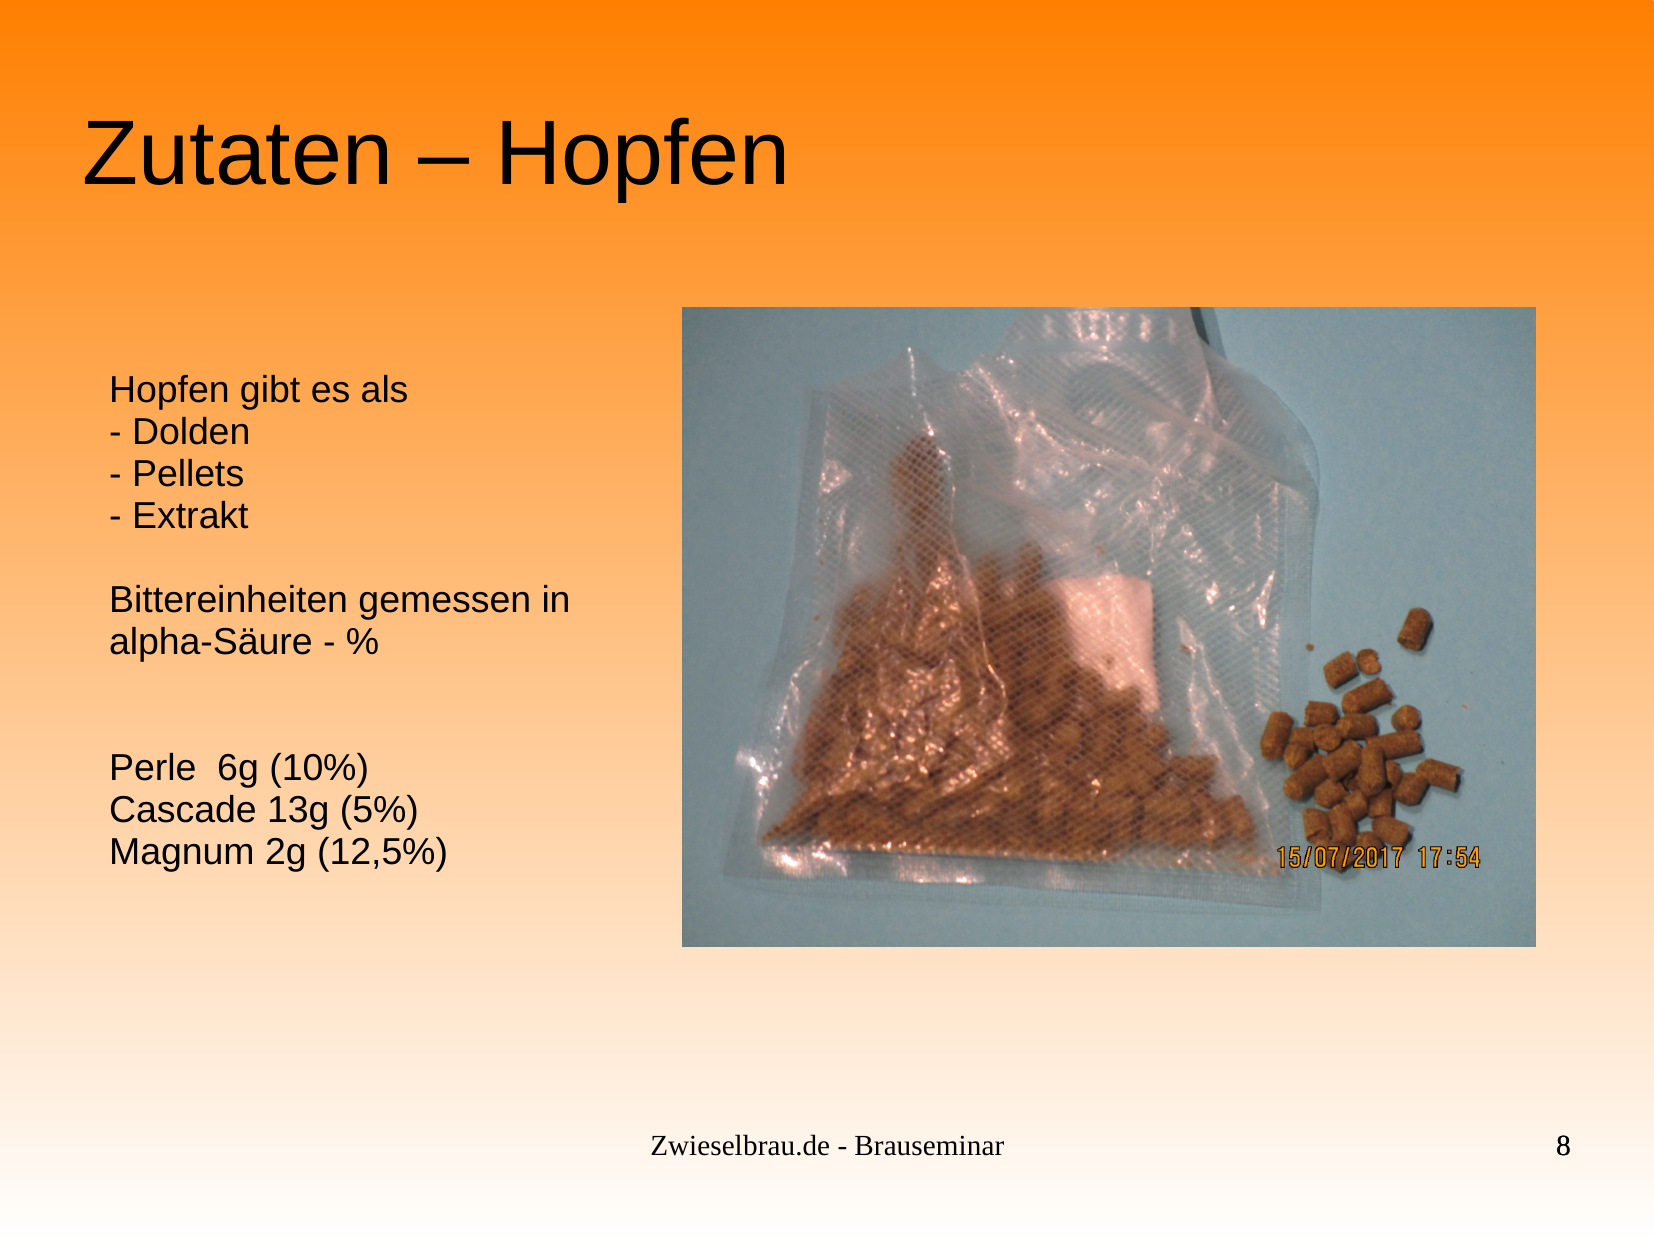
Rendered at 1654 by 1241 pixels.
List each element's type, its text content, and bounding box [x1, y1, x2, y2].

text_box Hopfen gibt es als - Dolden - Pellets - Extrakt Bittereinheiten gemessen in alpha-Säure - % Perle 6g (10%) Cascade 13g (5%) Magnum 2g (12,5%) [94, 318, 674, 1016]
text_box [212, 256, 1489, 1063]
text_box <Foliennummer> [1185, 1129, 1571, 1216]
title Zutaten – Hopfen [82, 49, 1571, 257]
picture [682, 307, 1536, 947]
